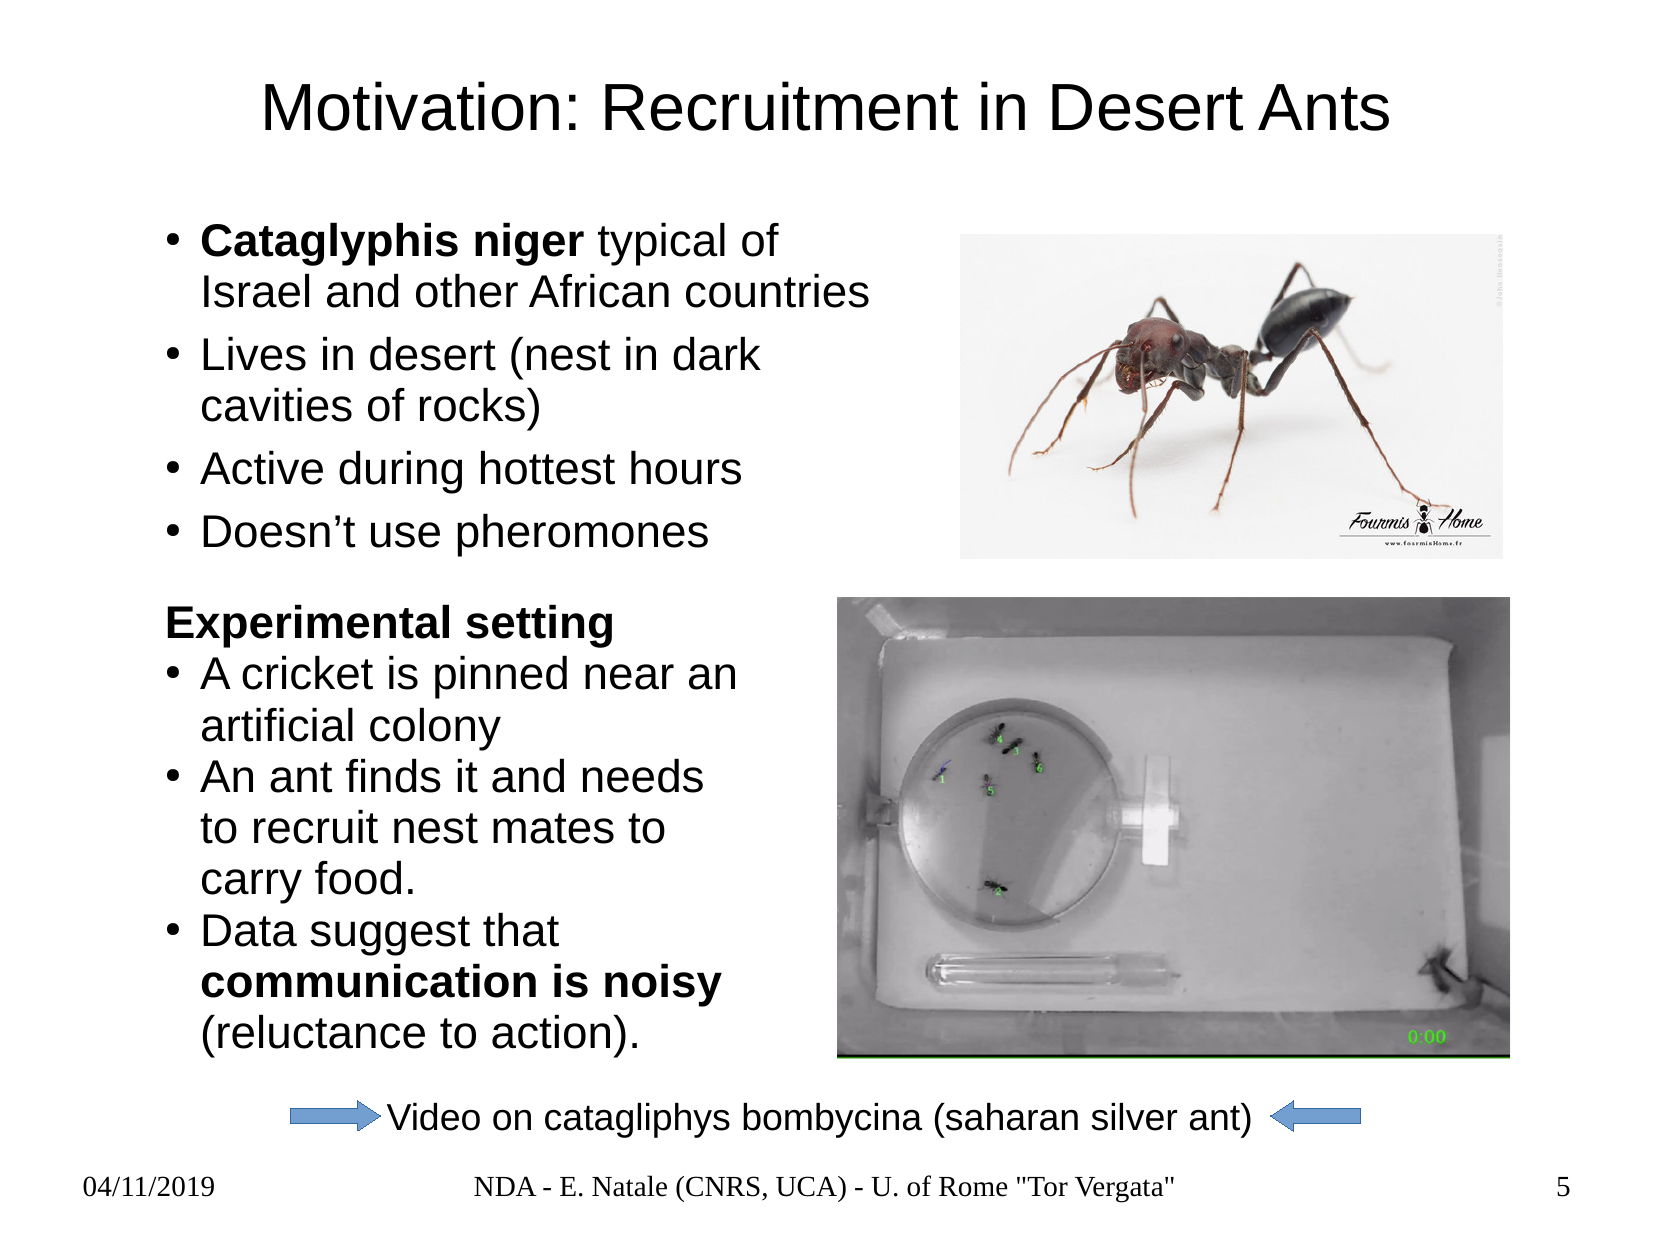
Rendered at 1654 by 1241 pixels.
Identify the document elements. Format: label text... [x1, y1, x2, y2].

picture [835, 594, 1512, 1060]
text_box [1270, 1100, 1361, 1132]
text_box Experimental setting A cricket is pinned near an artificial colony An ant finds it and needs to recruit nest mates to carry food. Data suggest that communication is noisy (reluctance to action). [150, 589, 766, 1066]
picture [960, 234, 1503, 559]
title Motivation: Recruitment in Desert Ants [82, 49, 1571, 165]
text_box Cataglyphis niger typical of Israel and other African countries Lives in desert (nest in dark cavities of rocks) Active during hottest hours Doesn’t use pheromones [150, 207, 901, 566]
text_box Video on catagliphys bombycina (saharan silver ant) [150, 1089, 1501, 1146]
text_box [290, 1100, 381, 1131]
